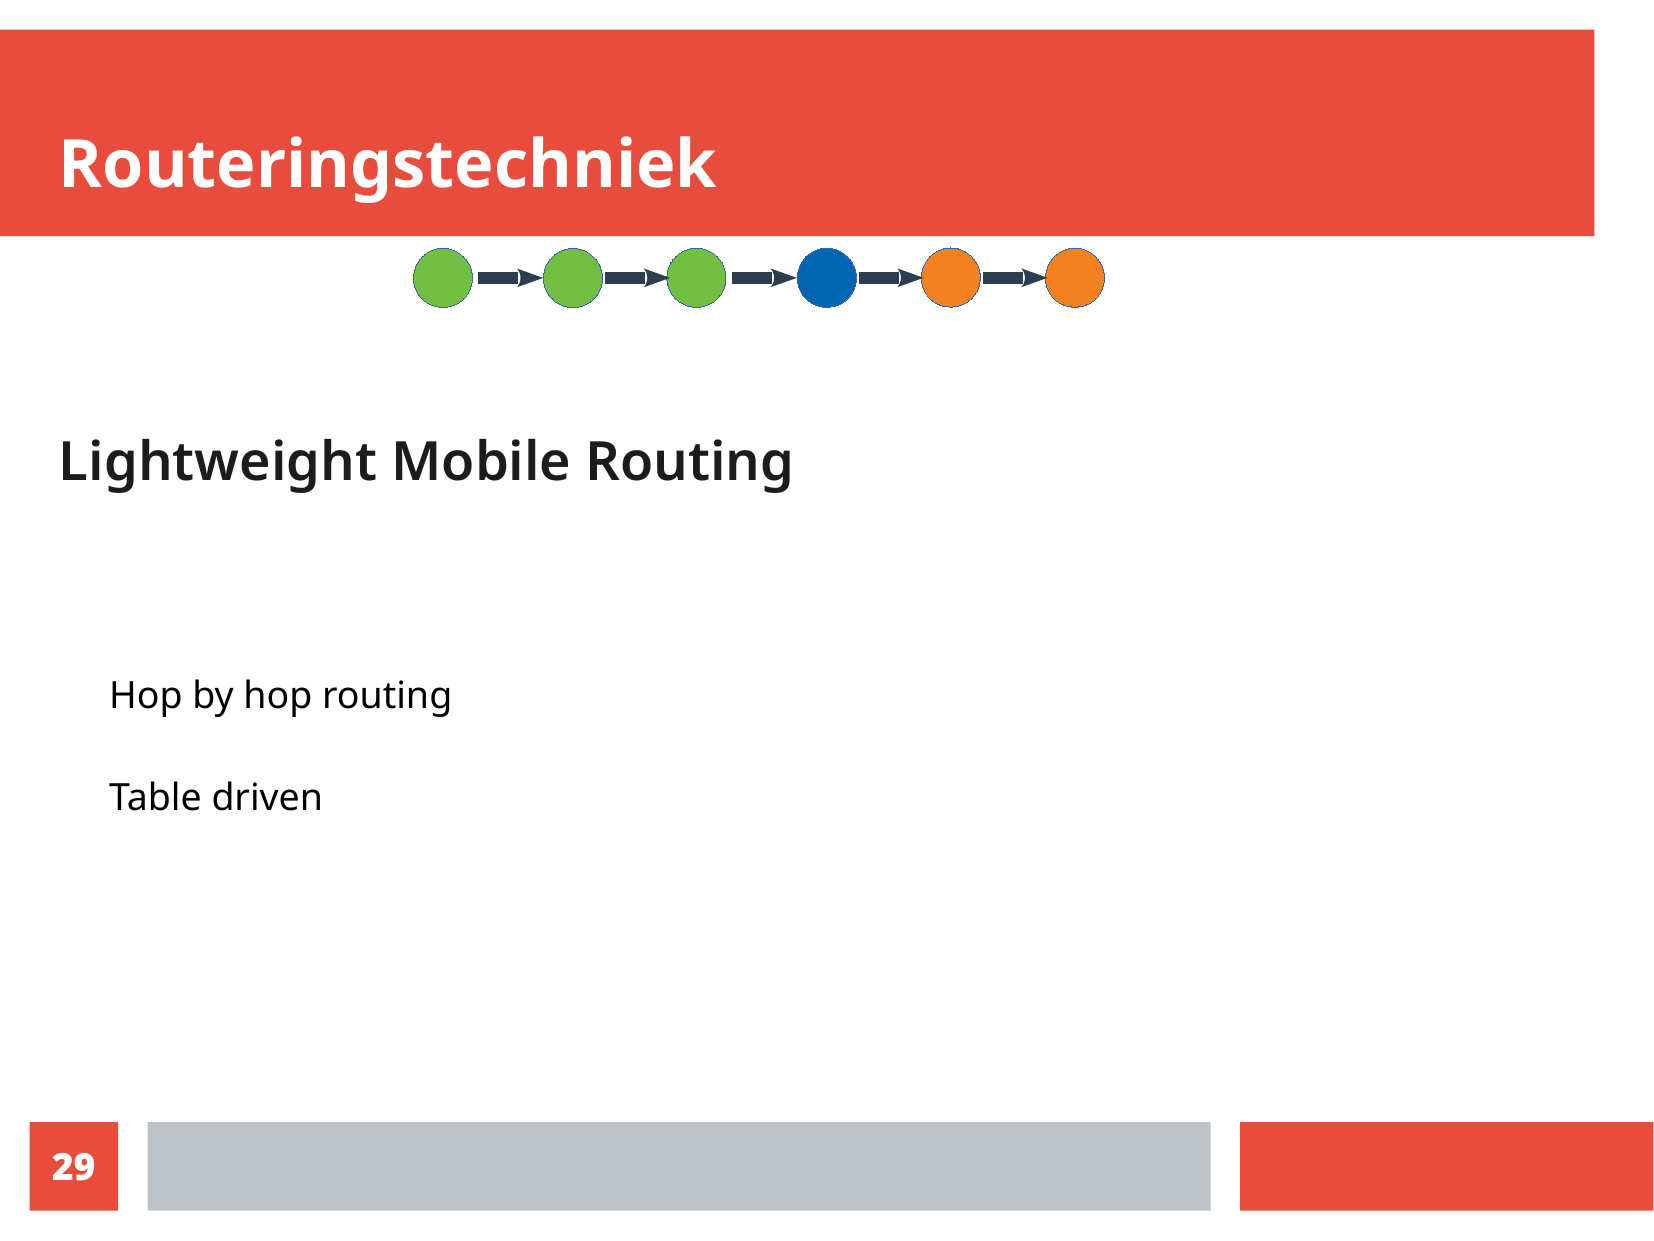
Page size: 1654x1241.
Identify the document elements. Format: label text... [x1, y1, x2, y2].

text_box Hop by hop routing Table driven [94, 661, 544, 807]
text_box [797, 248, 857, 308]
list Lightweight Mobile Routing [59, 324, 1565, 1093]
title Routeringstechniek [59, 59, 1595, 207]
text_box [666, 248, 726, 308]
text_box [921, 247, 981, 308]
text_box [413, 248, 473, 308]
text_box [543, 248, 603, 308]
text_box [1045, 248, 1105, 308]
